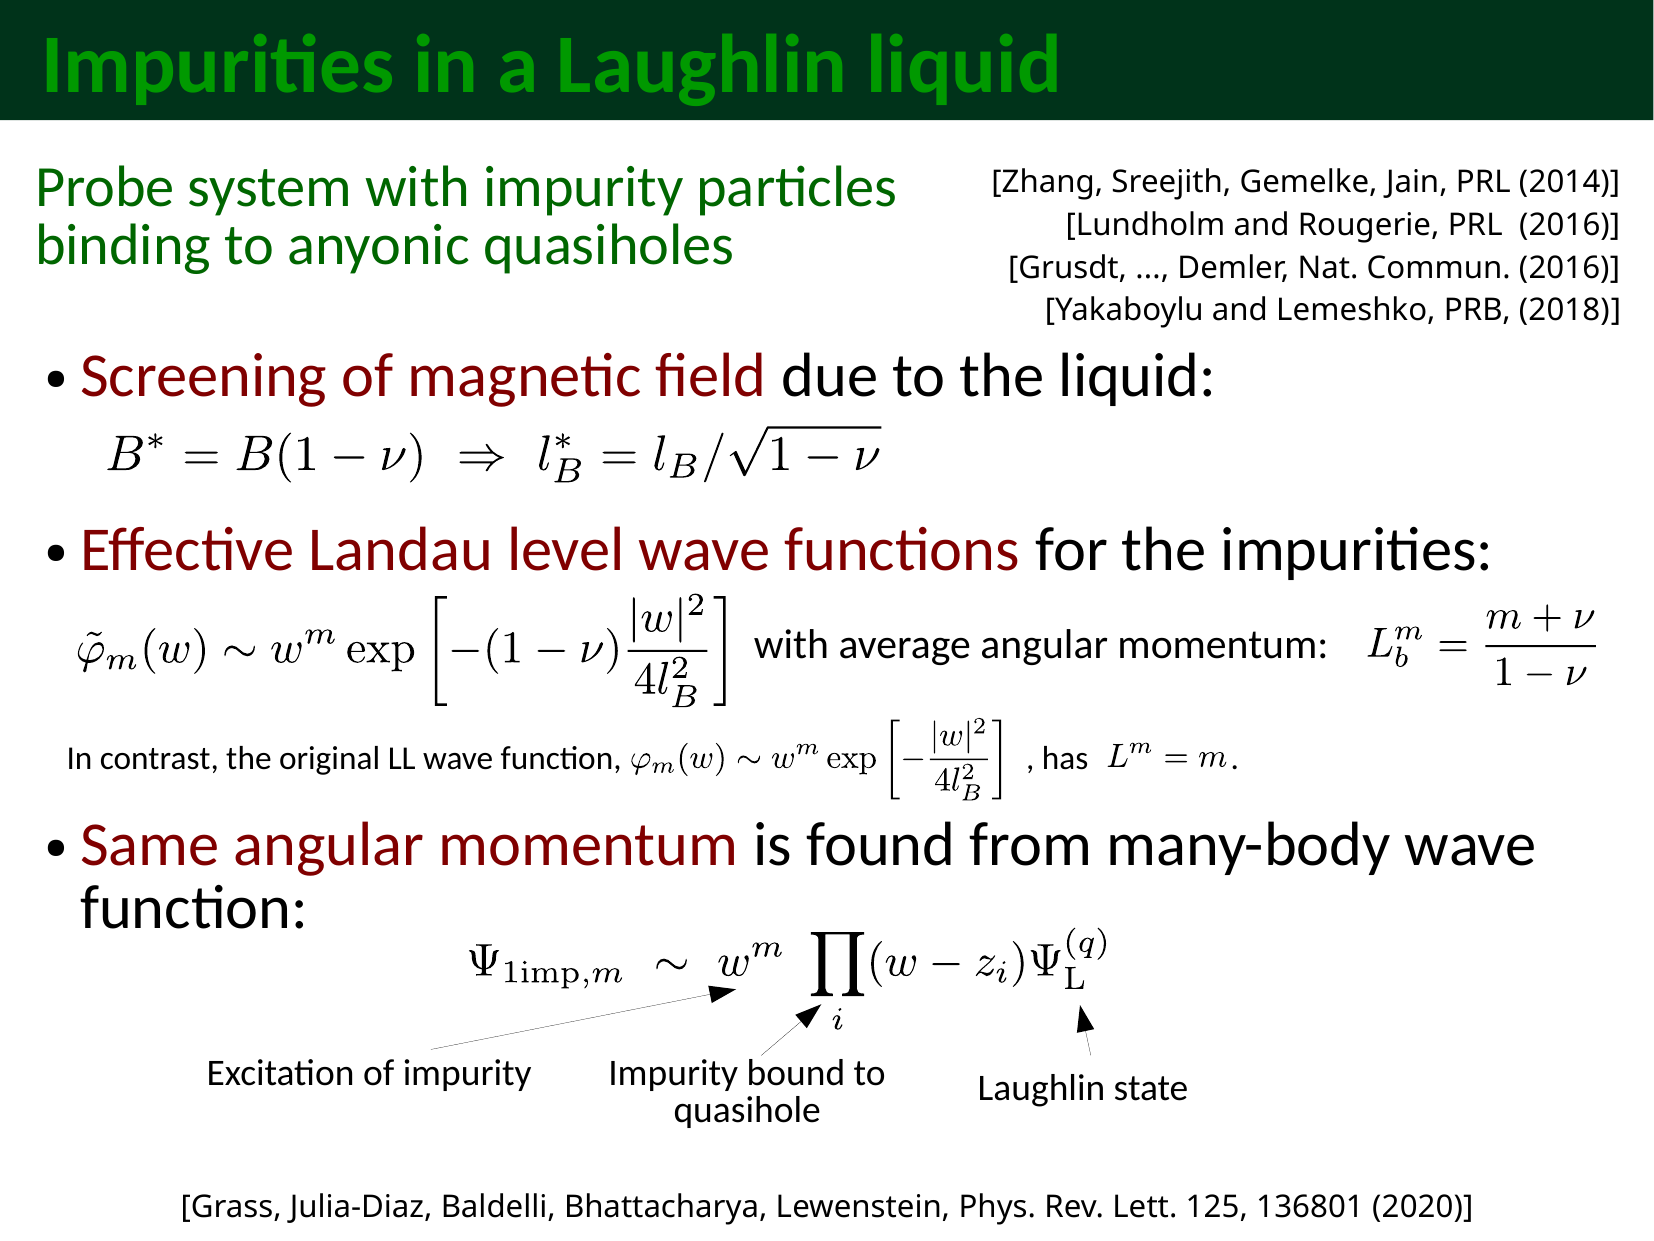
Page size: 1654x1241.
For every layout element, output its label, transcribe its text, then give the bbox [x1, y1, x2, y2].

text_box [1365, 604, 1596, 689]
text_box [466, 951, 1110, 1030]
text_box Screening of magnetic field due to the liquid: [30, 342, 1652, 478]
text_box [1106, 742, 1228, 768]
text_box Excitation of impurity [142, 1049, 580, 1161]
text_box [629, 717, 1010, 736]
text_box In contrast, the original LL wave function, , has . [51, 736, 1507, 811]
text_box Laughlin state [962, 1065, 1276, 1172]
text_box Impurities in a Laughlin liquid [26, 1, 1654, 126]
text_box [75, 593, 737, 708]
text_box Effective Landau level wave functions for the impurities: [30, 515, 1652, 651]
text_box Same angular momentum is found from many-body wave function: [30, 811, 1652, 951]
text_box [105, 426, 882, 483]
text_box Probe system with impurity particles binding to anyonic quasiholes [0, 155, 677, 291]
text_box [Grass, Julia-Diaz, Baldelli, Bhattacharya, Lewenstein, Phys. Rev. Lett. 125, 136801 (2020)] [165, 1134, 1509, 1224]
text_box with average angular momentum: [720, 619, 1396, 718]
text_box [Zhang, Sreejith, Gemelke, Jain, PRL (2014)] [Lundholm and Rougerie, PRL (2016)] [Grusdt, ..., Demler, Nat. Commun. (2016)] [Yakaboylu and Lemeshko, PRB, (2018)] [677, 151, 1636, 317]
text_box Impurity bound to quasihole [580, 1049, 914, 1170]
